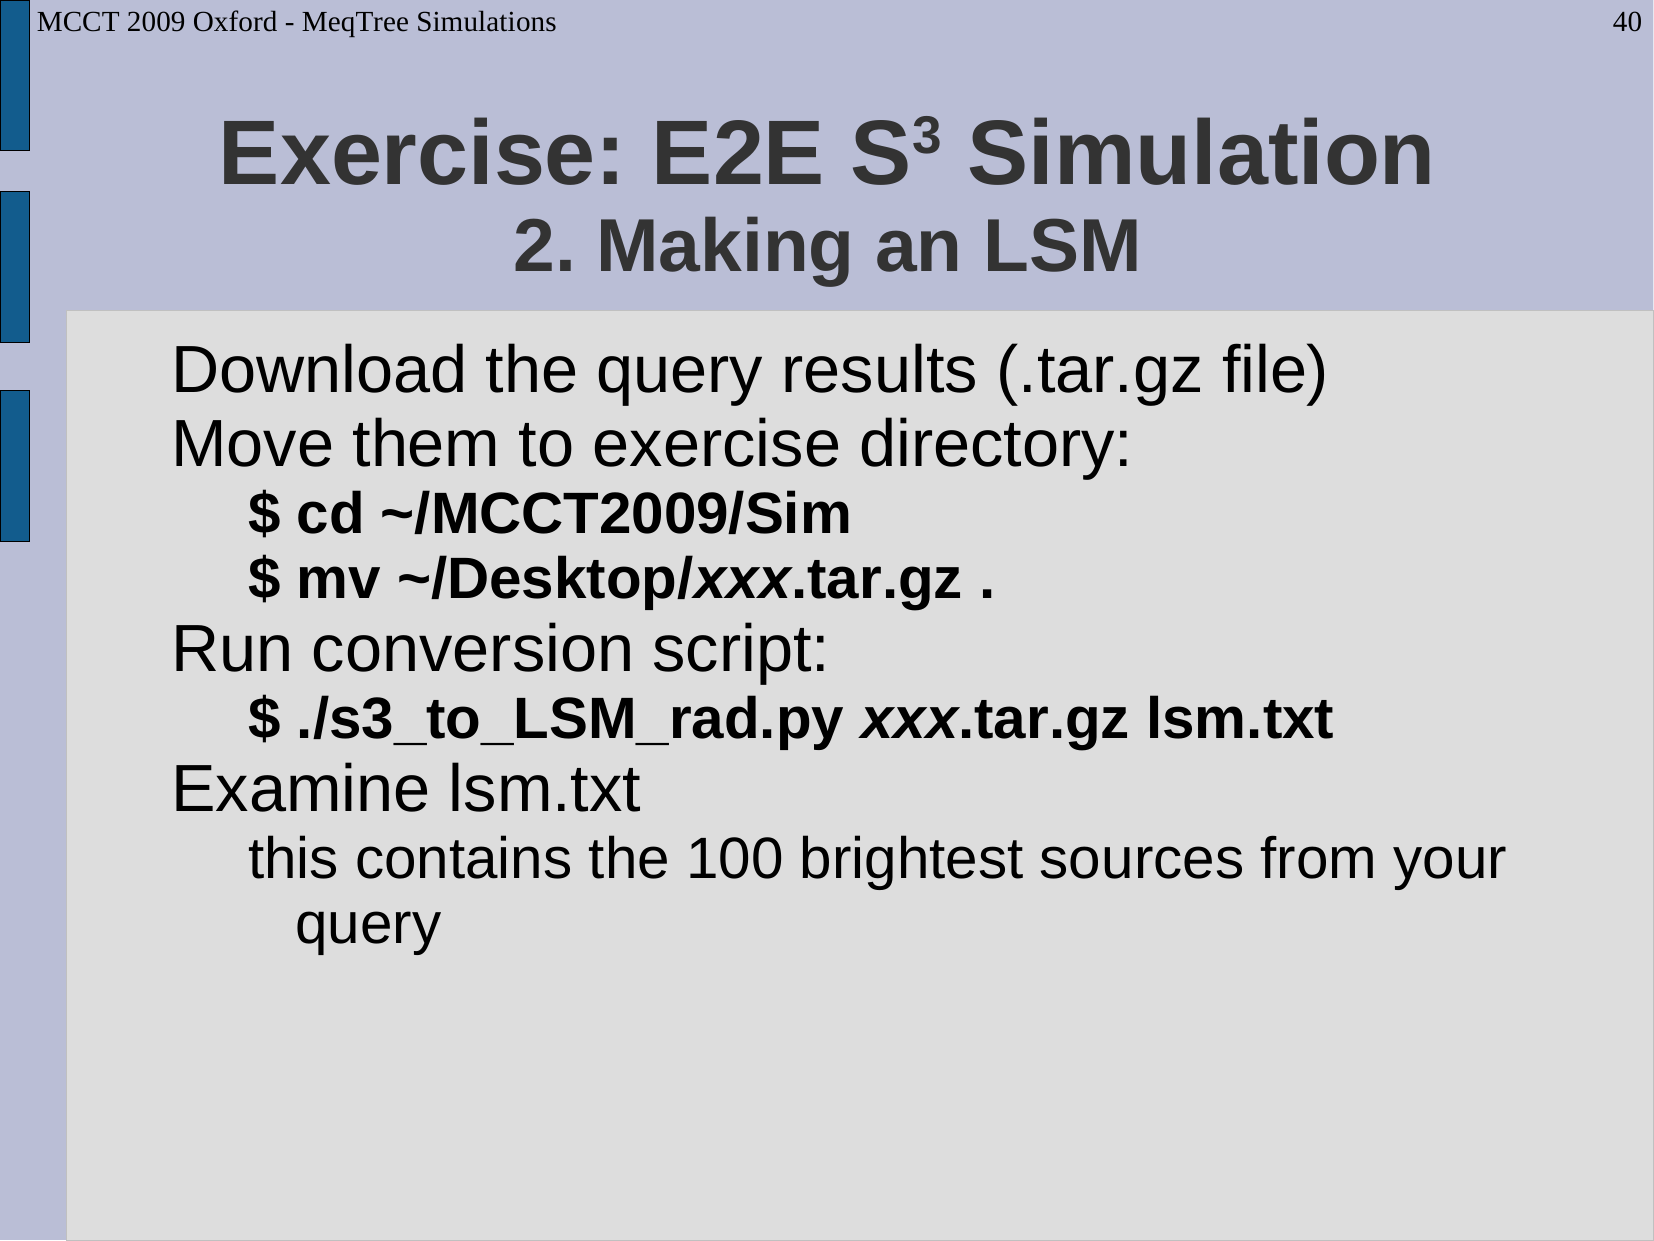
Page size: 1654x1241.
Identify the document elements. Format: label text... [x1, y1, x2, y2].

title Exercise: E2E S3 Simulation 2. Making an LSM [121, 96, 1534, 294]
list Download the query results (.tar.gz file) Move them to exercise directory: $ cd ~/MCCT2009/Sim $ mv ~/Desktop/xxx.tar.gz . Run conversion script: $ ./s3_to_LSM_rad.py xxx.tar.gz lsm.txt Examine lsm.txt this contains the 100 brightest sources from your query [153, 331, 1566, 1099]
